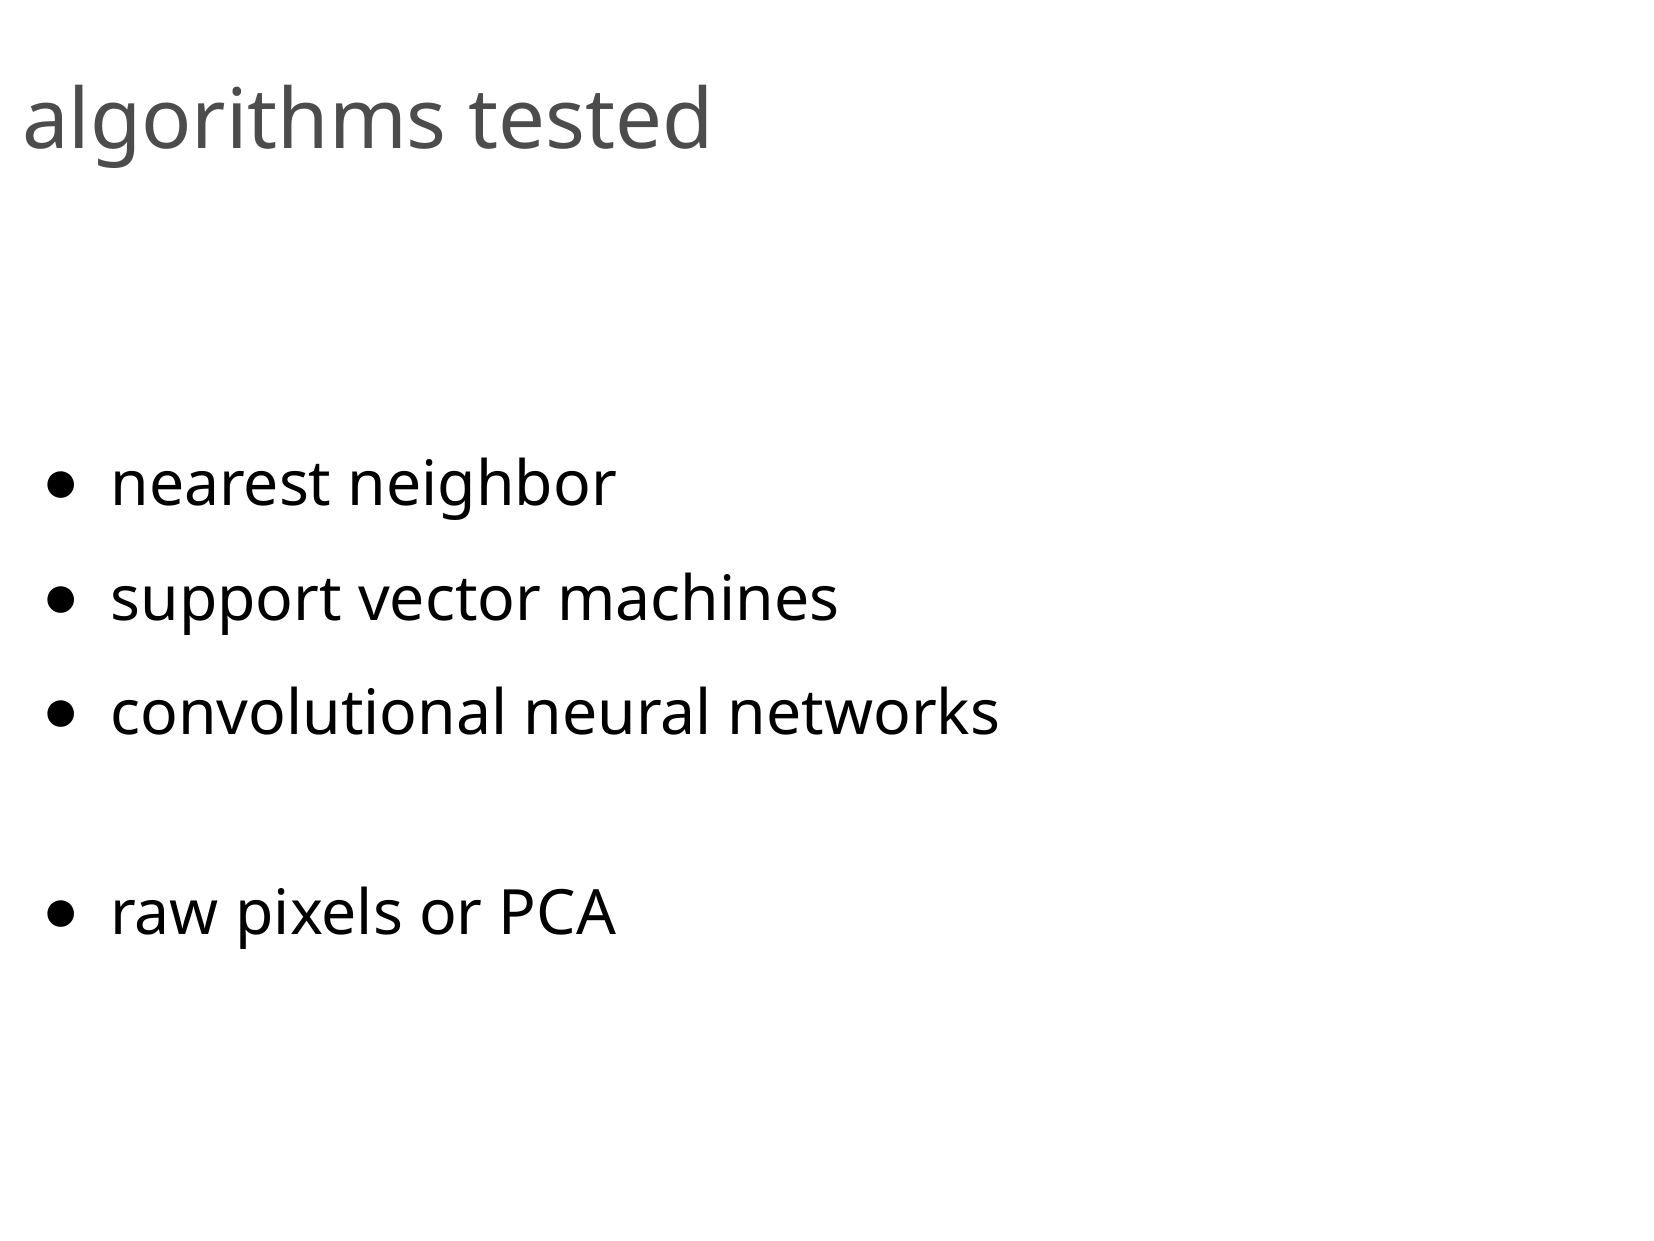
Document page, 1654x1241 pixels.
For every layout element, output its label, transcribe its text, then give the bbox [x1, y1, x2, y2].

list nearest neighbor support vector machines convolutional neural networks raw pixels or PCA [25, 226, 1654, 1166]
title algorithms tested [22, 19, 1654, 213]
